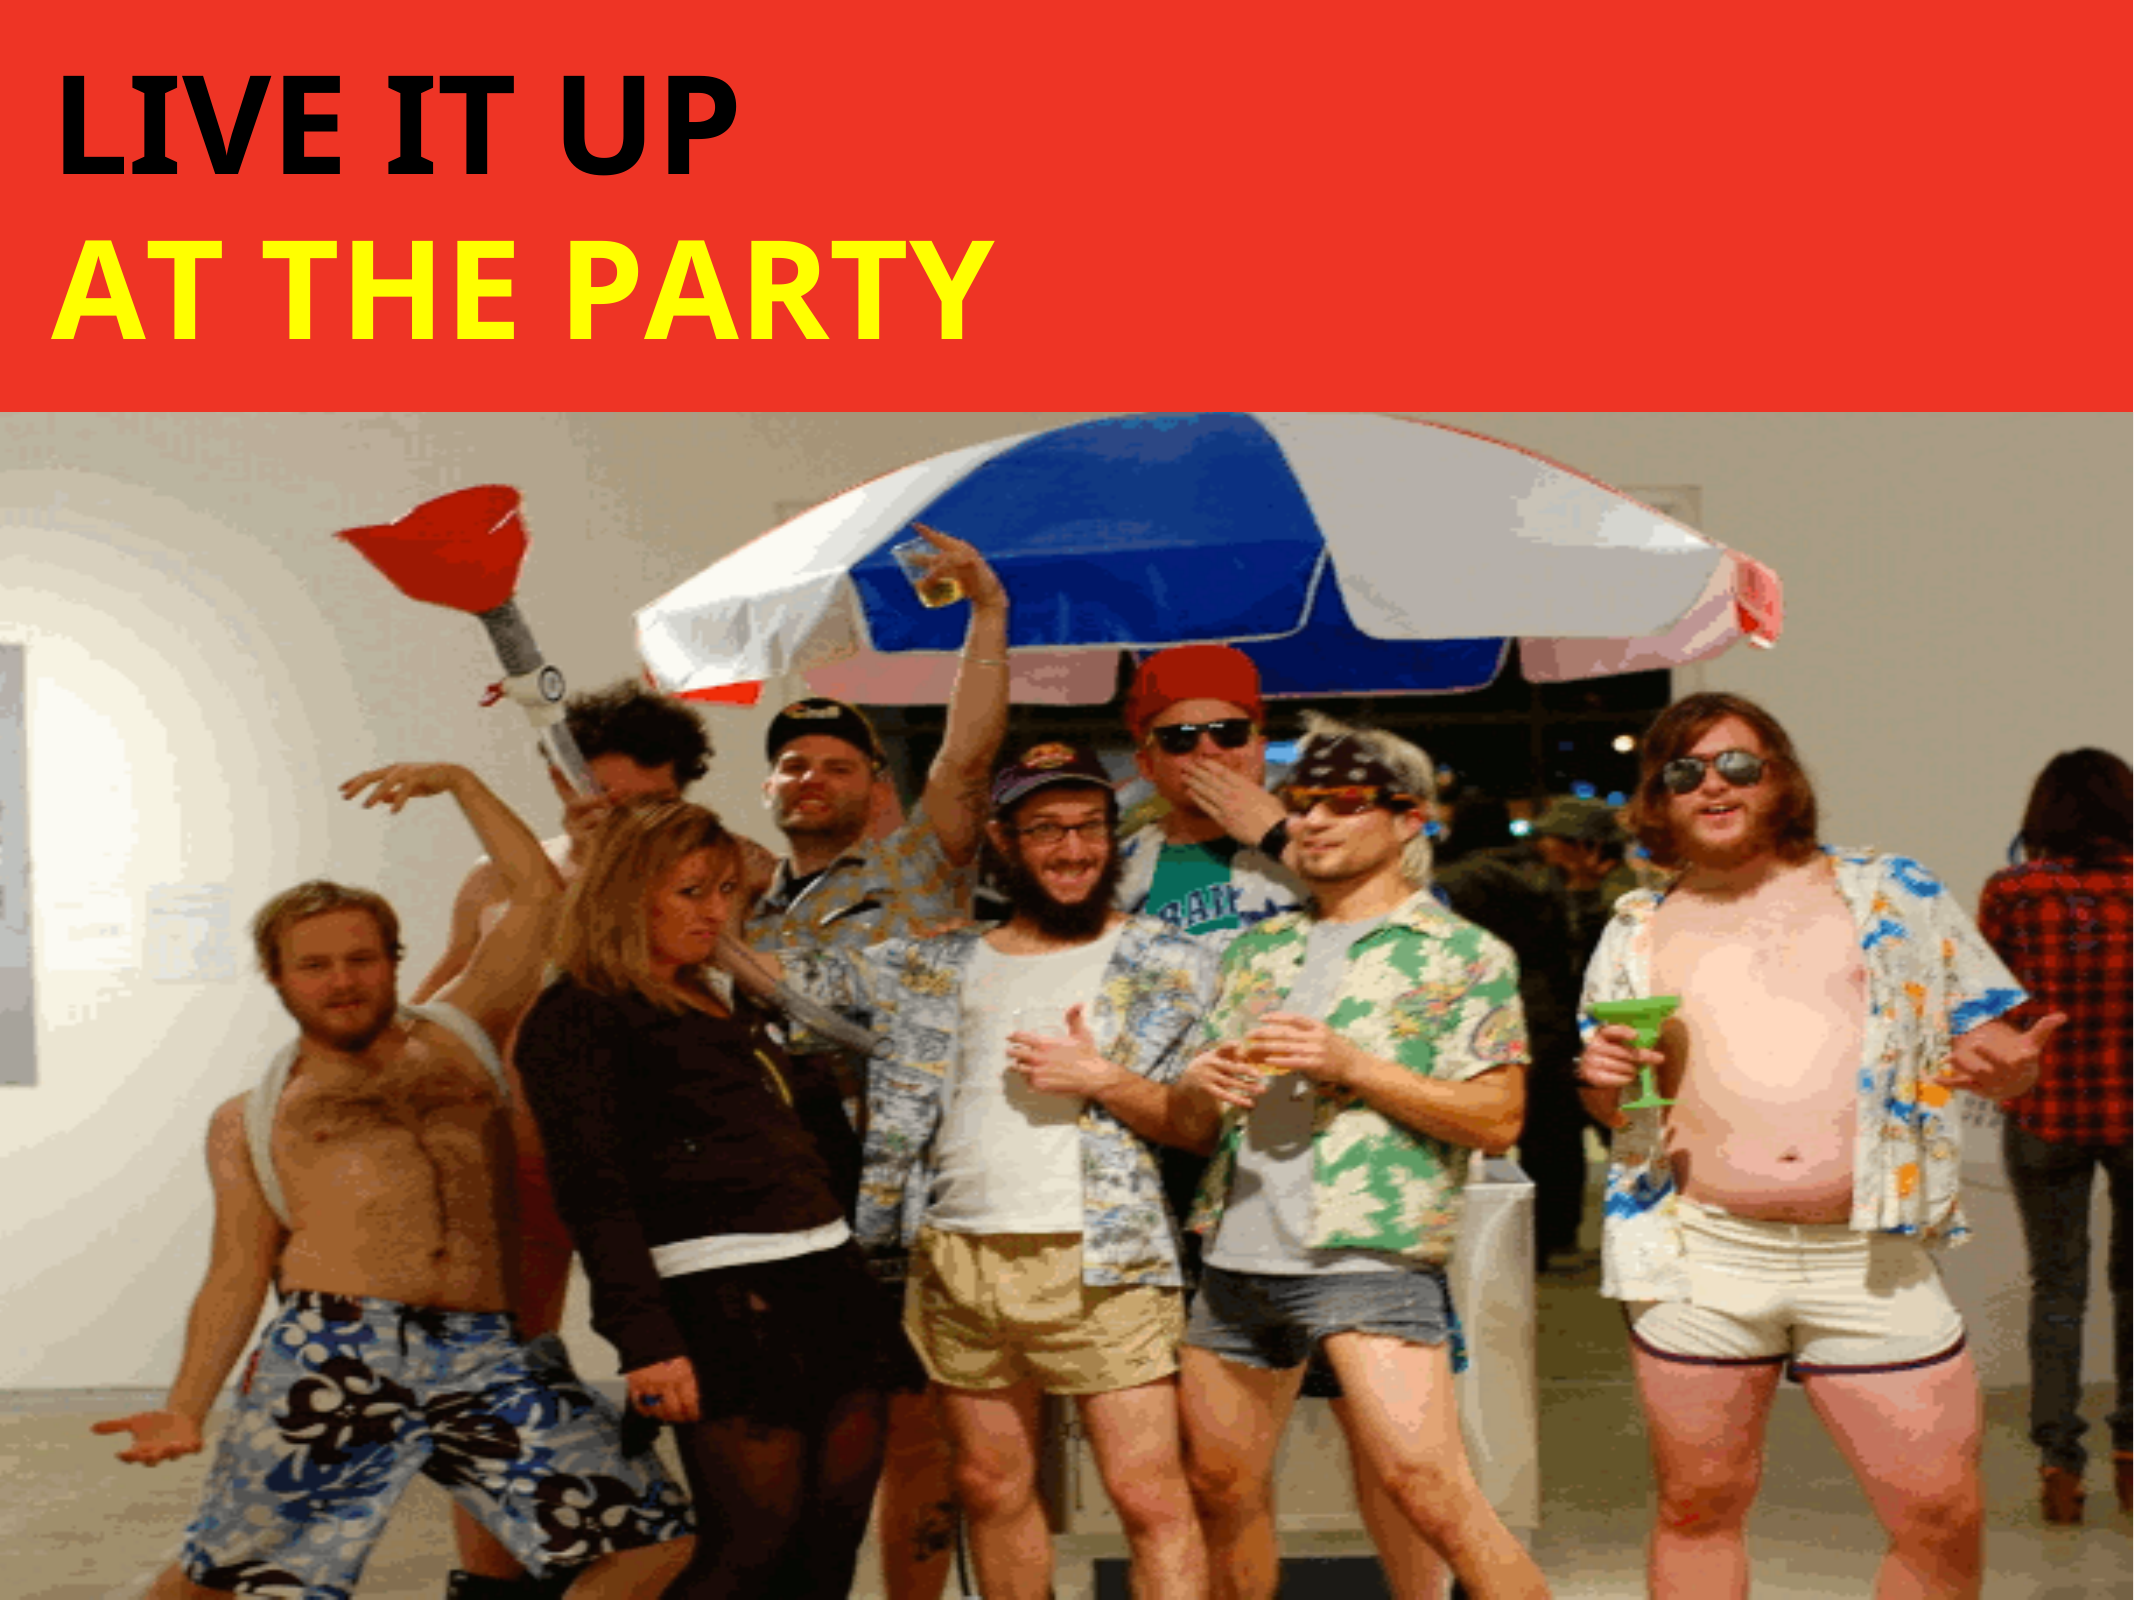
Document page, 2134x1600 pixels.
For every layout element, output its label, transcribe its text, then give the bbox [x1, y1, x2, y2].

text_box LIVE IT UP AT THE PARTY [41, 37, 2134, 412]
picture [0, 412, 2134, 1600]
